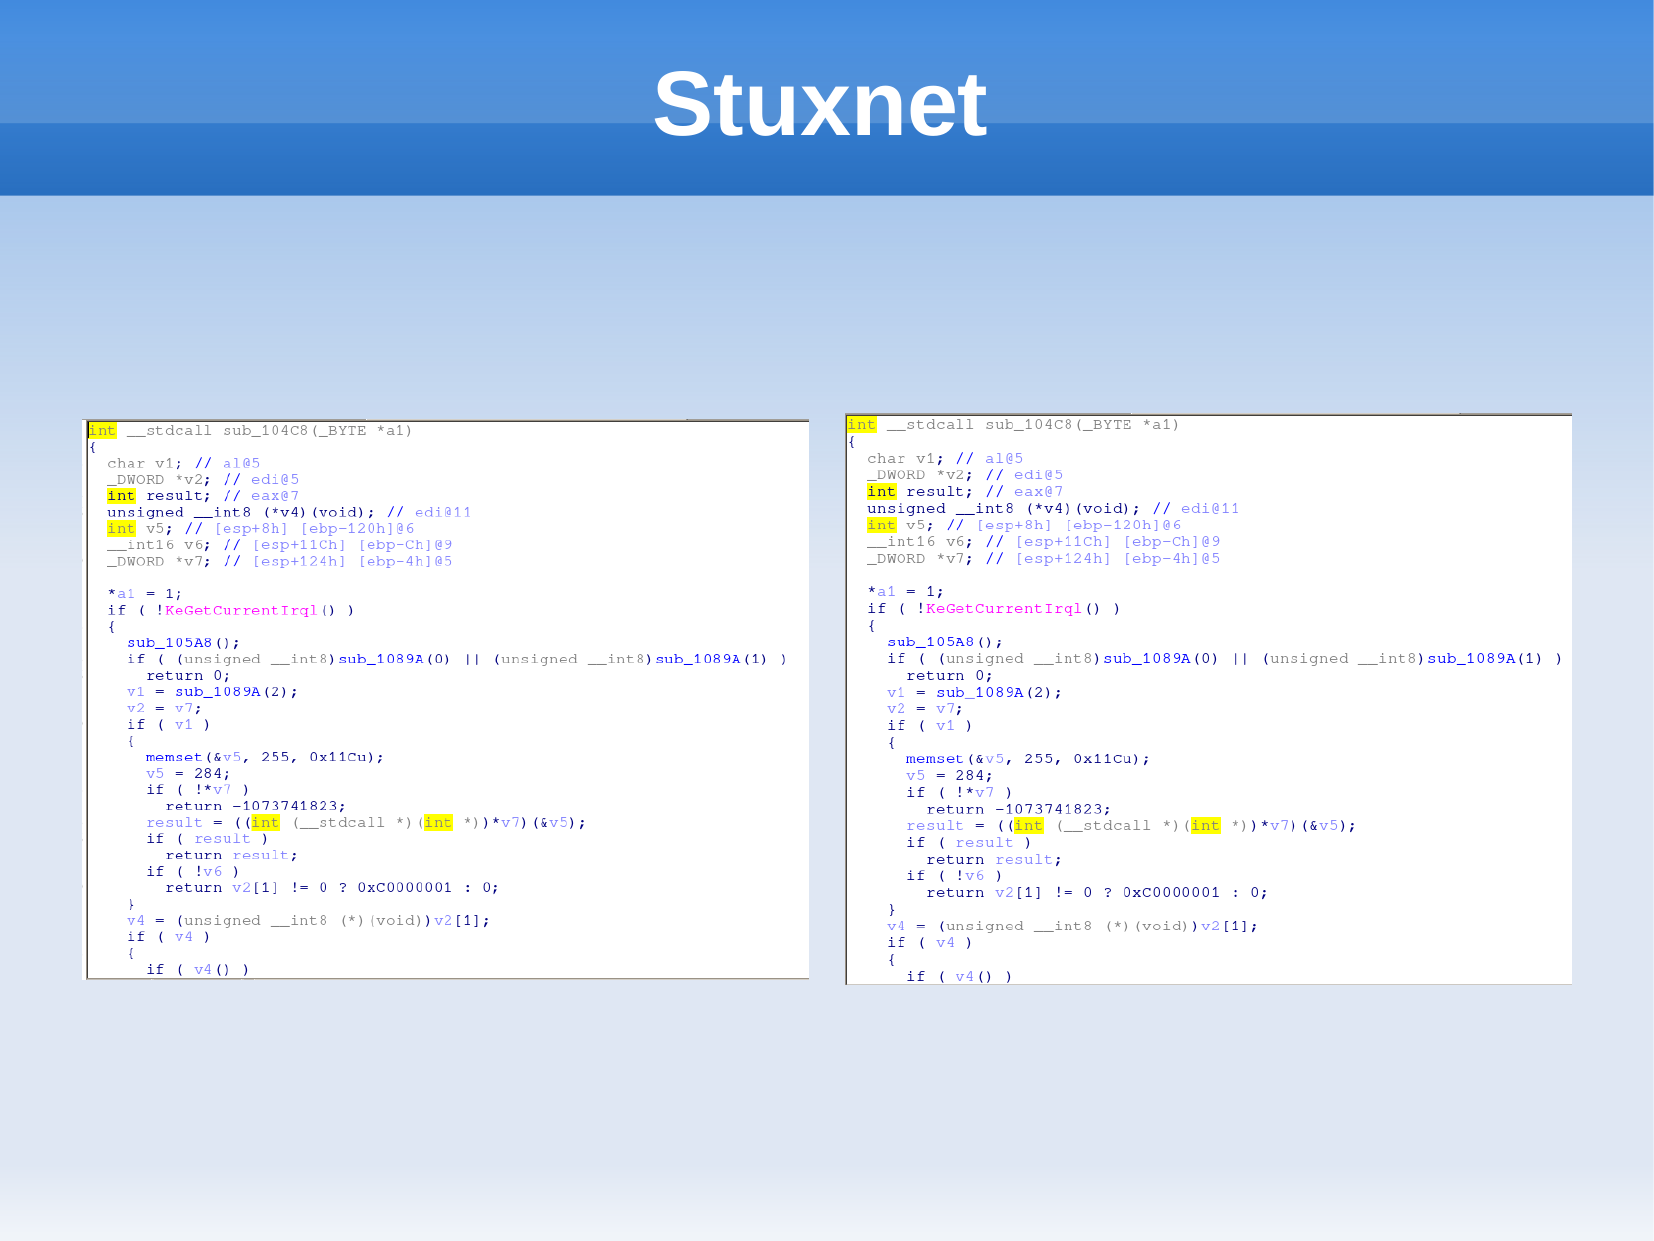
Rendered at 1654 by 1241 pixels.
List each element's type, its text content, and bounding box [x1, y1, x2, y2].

picture [0, 0, 1654, 1241]
title Stuxnet [76, 0, 1565, 208]
